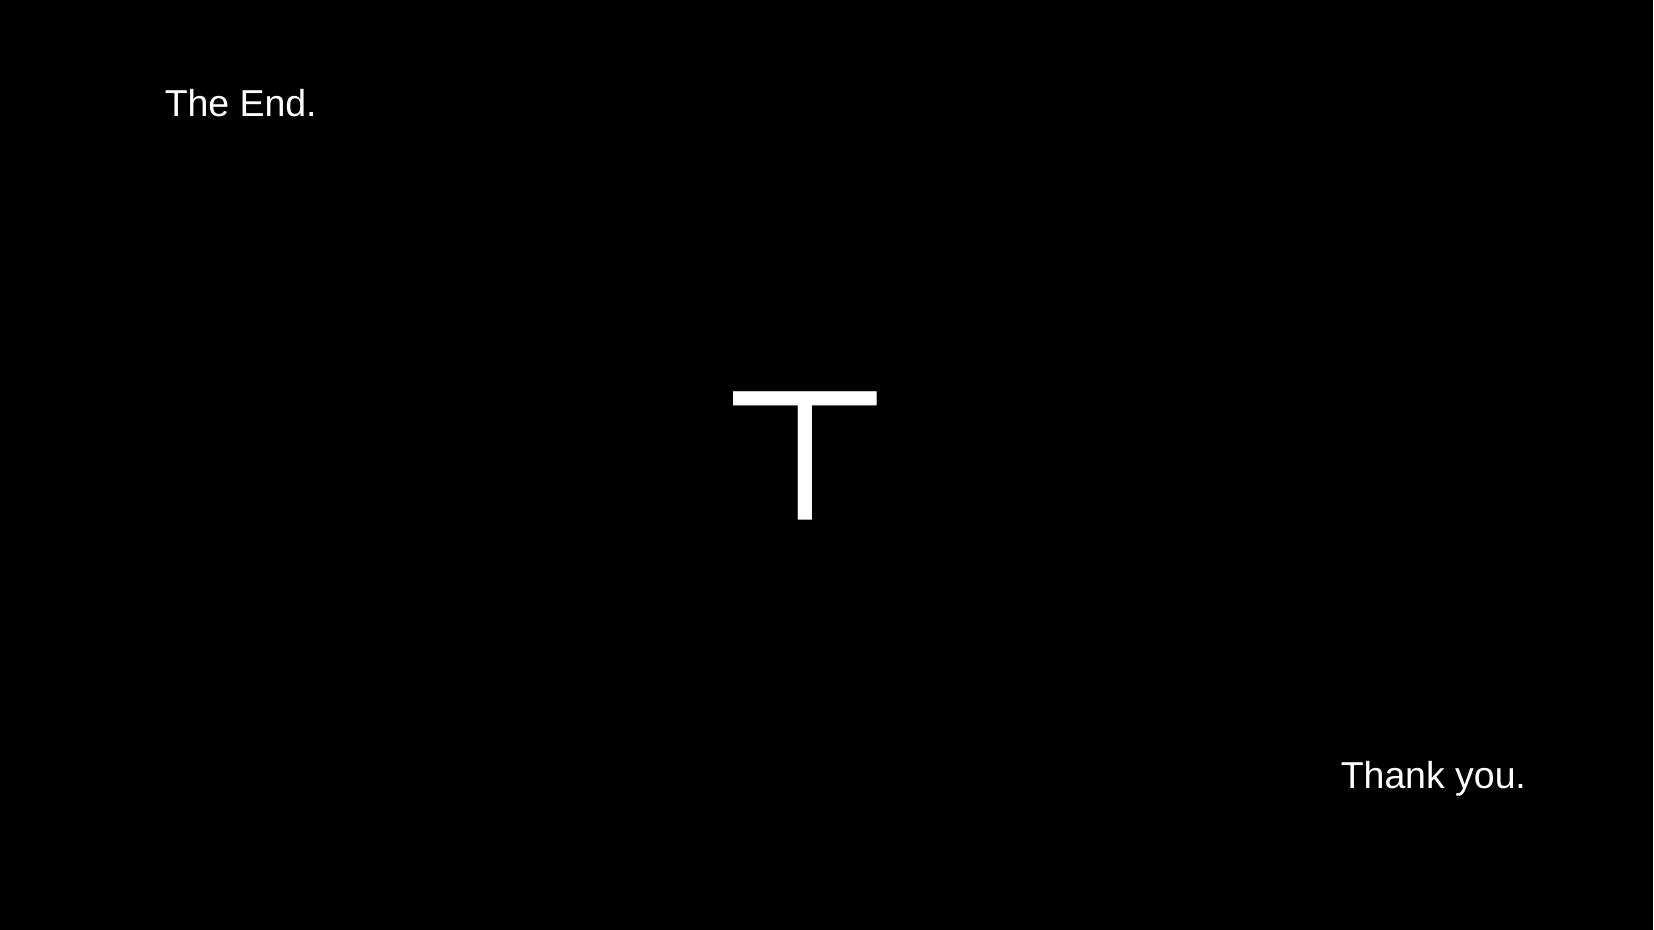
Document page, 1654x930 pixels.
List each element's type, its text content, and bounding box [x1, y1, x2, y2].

text_box The End. Thank you. [150, 75, 1546, 804]
text_box [30, 44, 1621, 564]
text_box ┬ [720, 271, 1306, 511]
